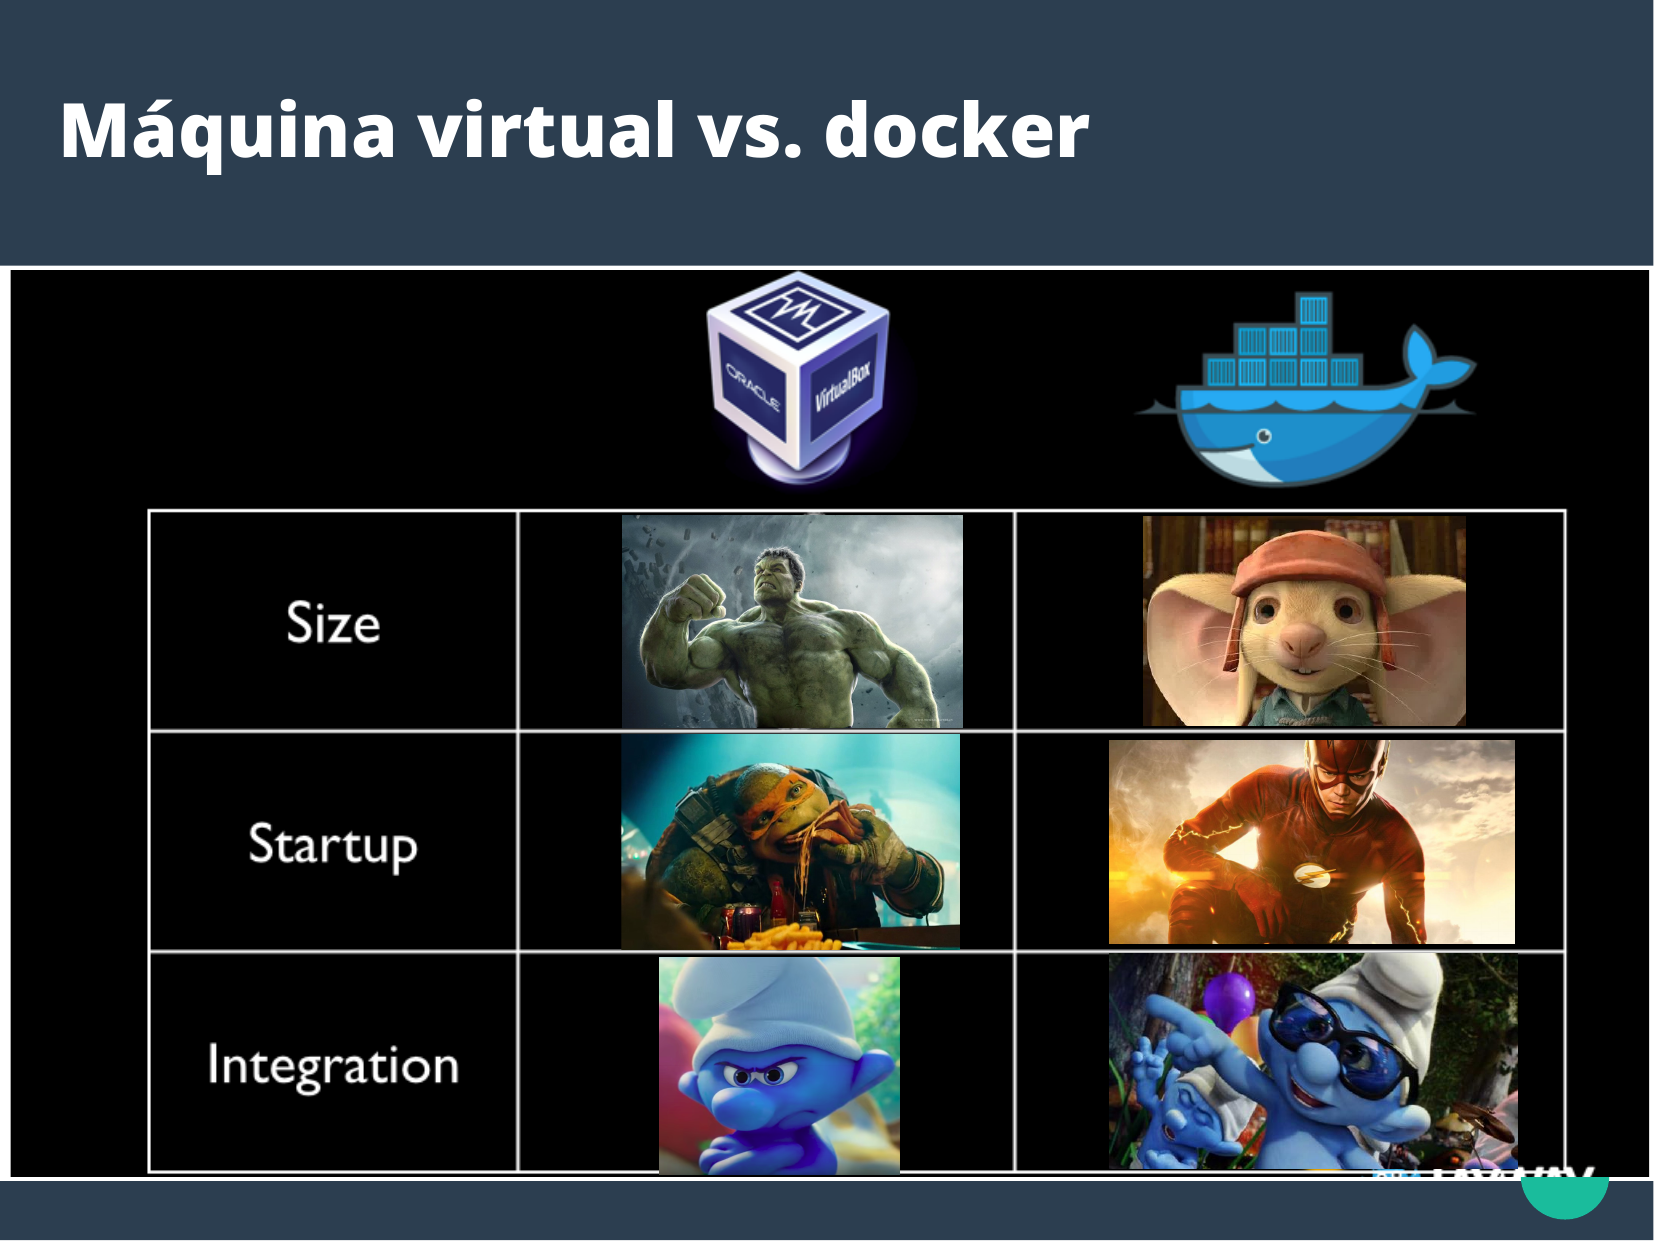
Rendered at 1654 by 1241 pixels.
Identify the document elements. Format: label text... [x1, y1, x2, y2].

picture [10, 270, 1650, 1177]
title Máquina virtual vs. docker [59, 49, 1595, 207]
